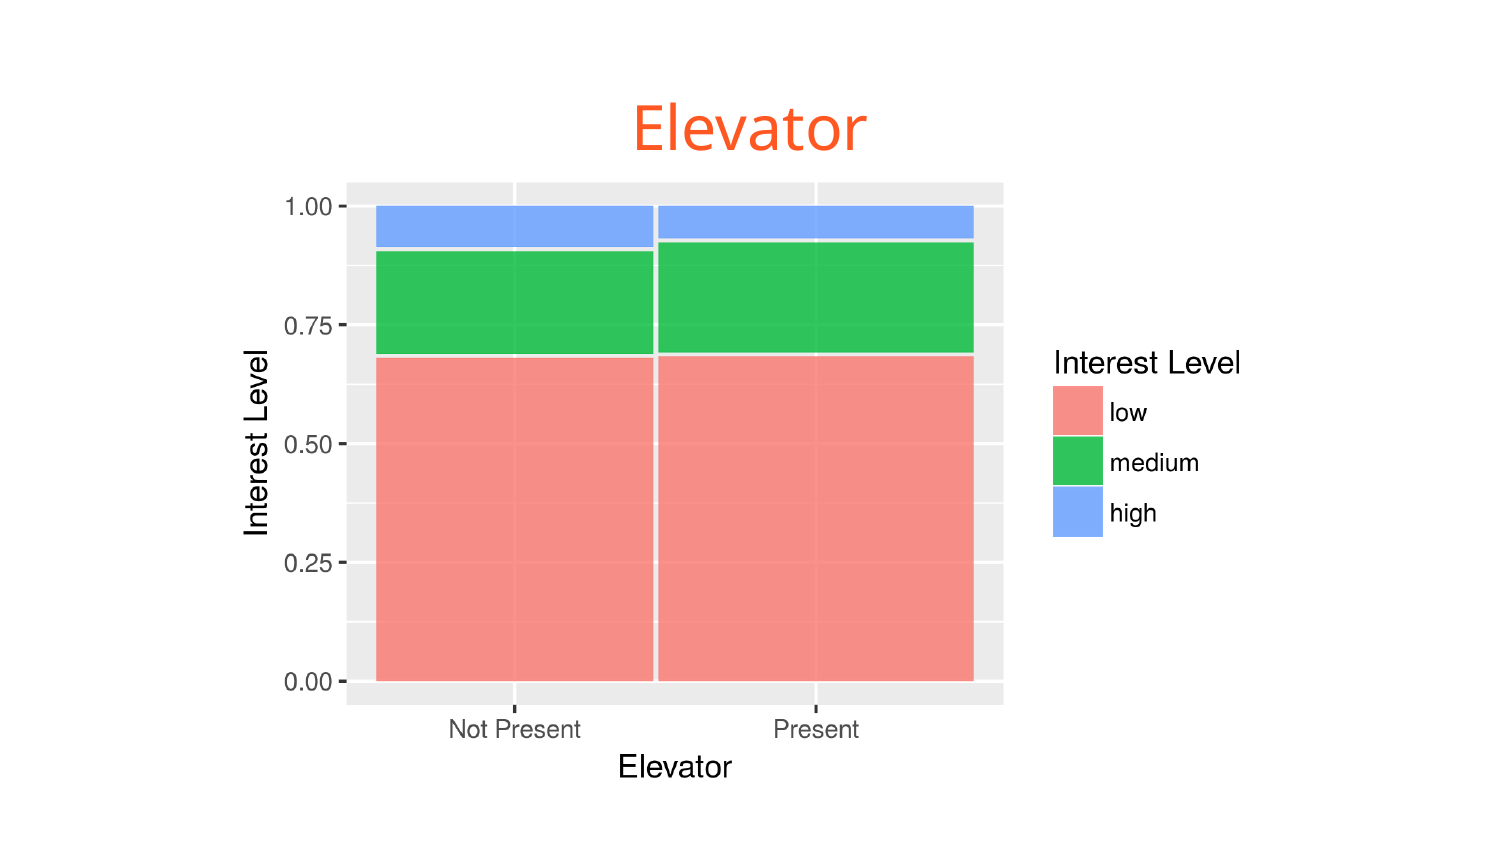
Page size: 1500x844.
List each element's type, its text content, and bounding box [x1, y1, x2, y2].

picture [227, 166, 1273, 794]
title Elevator [51, 72, 1449, 167]
